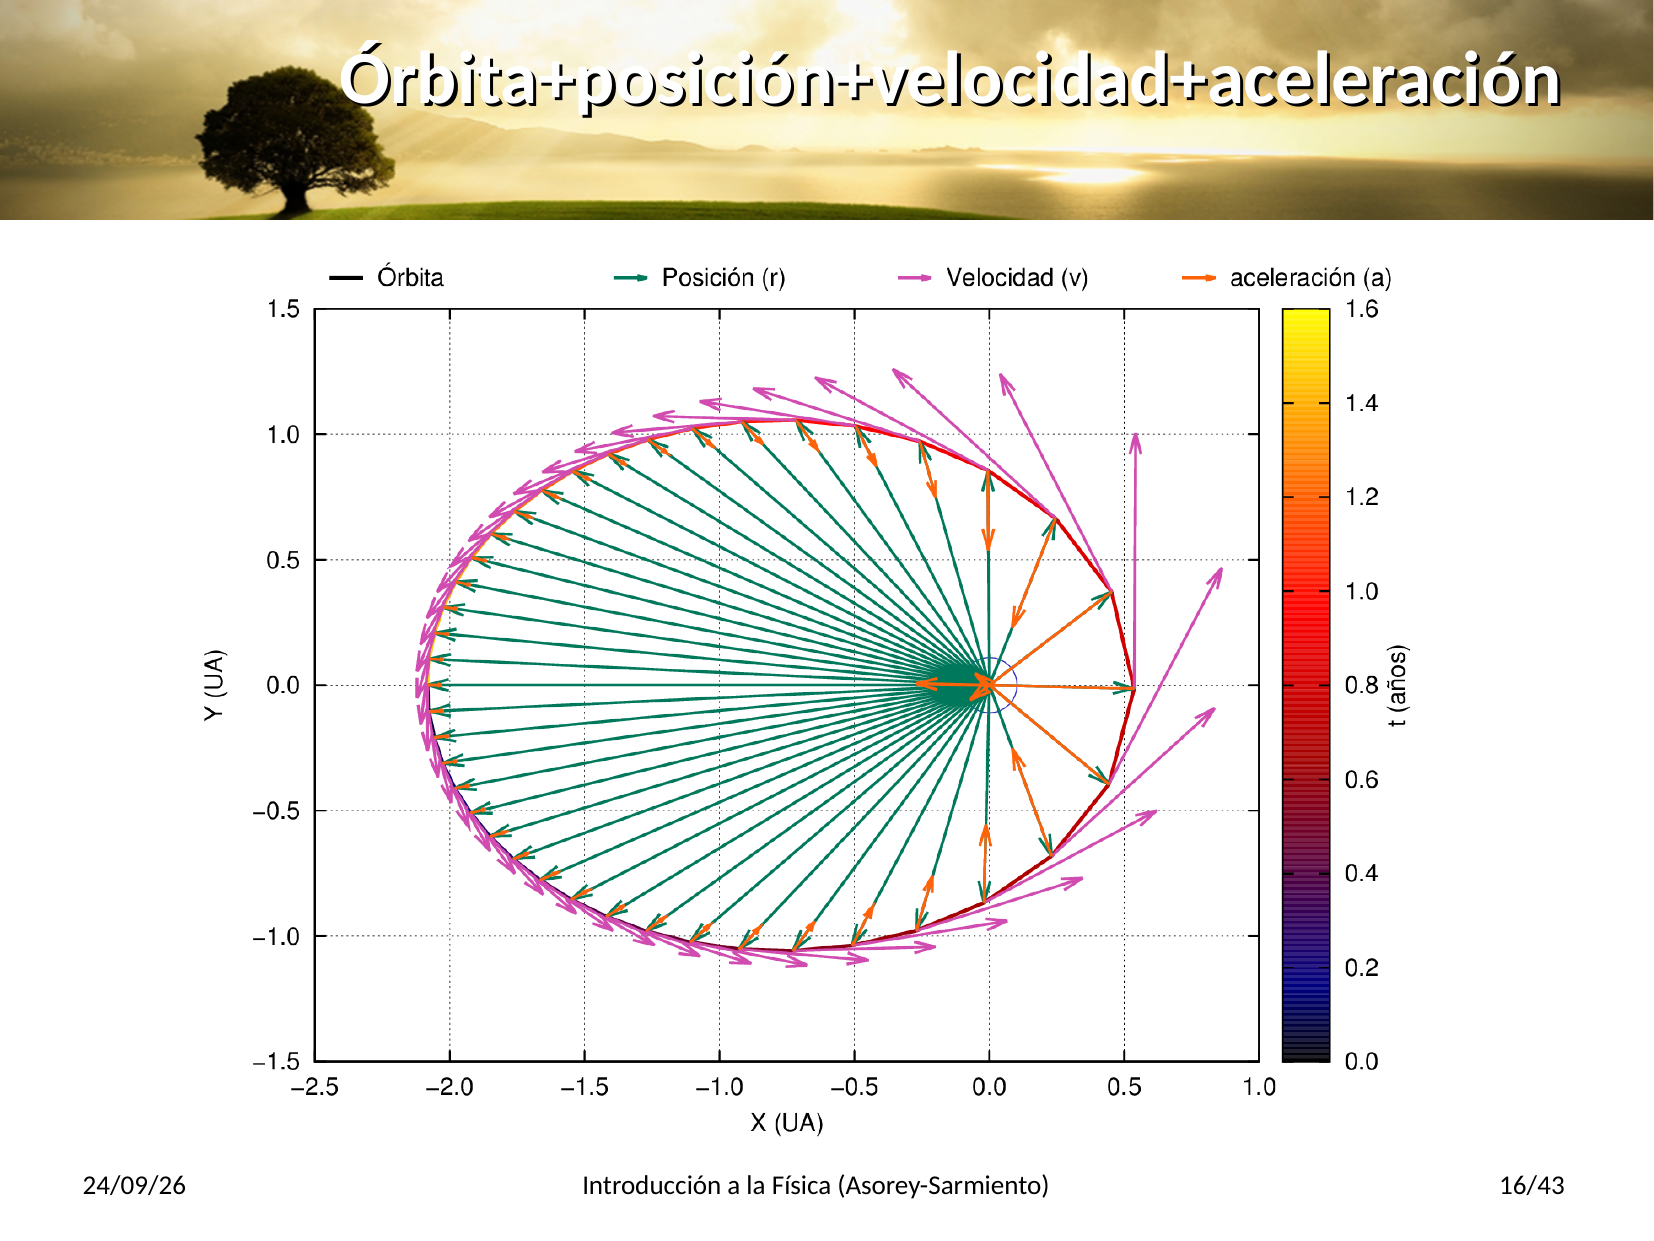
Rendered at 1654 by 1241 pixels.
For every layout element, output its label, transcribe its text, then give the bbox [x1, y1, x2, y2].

picture [0, 0, 1654, 220]
picture [194, 254, 1459, 1140]
title Órbita+posición+velocidad+aceleración [75, 19, 1564, 151]
